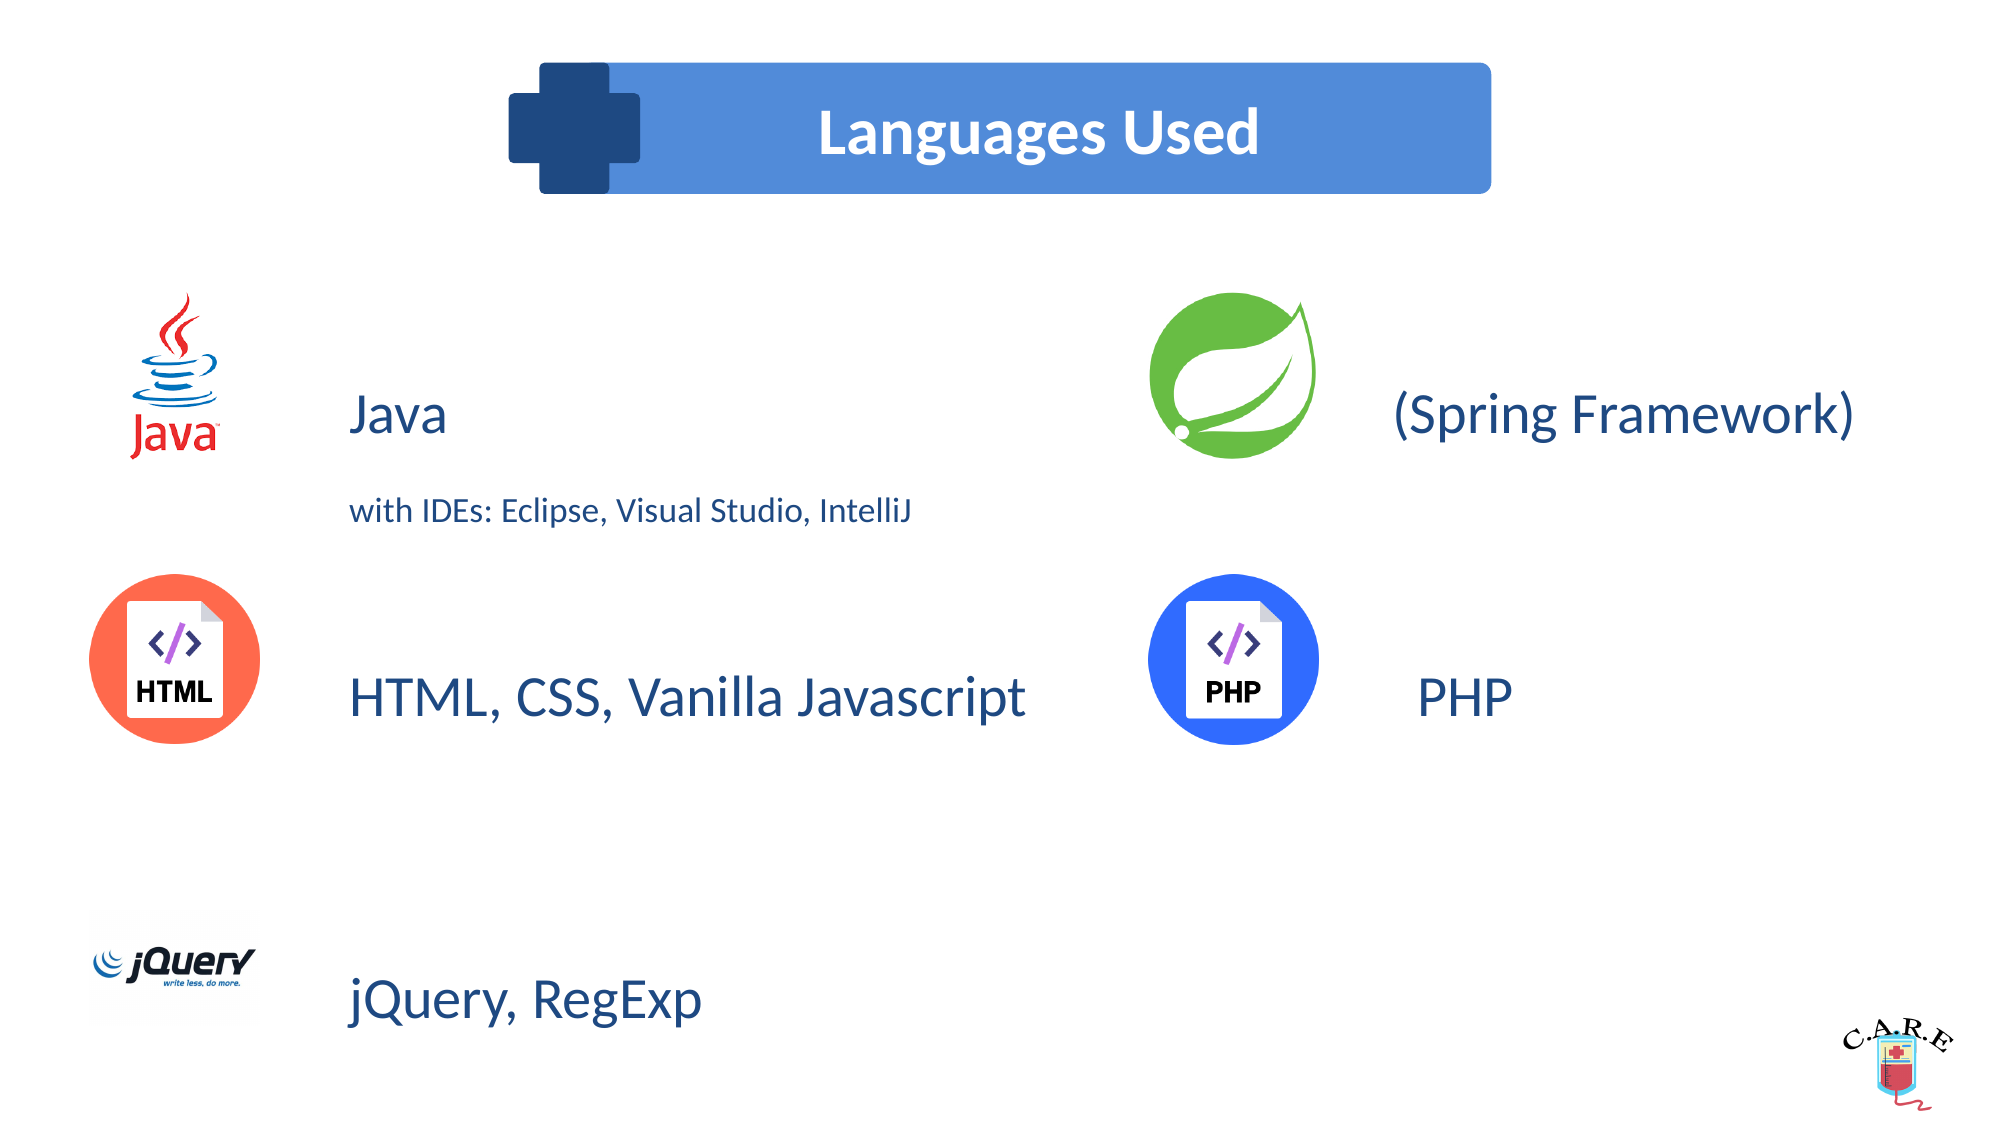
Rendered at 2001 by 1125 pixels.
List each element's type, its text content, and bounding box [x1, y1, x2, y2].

picture [1148, 574, 1319, 745]
text_box Java with IDEs: Eclipse, Visual Studio, IntelliJ [334, 324, 1182, 545]
text_box HTML, CSS, Vanilla Javascript [334, 608, 1113, 744]
text_box [508, 62, 1492, 194]
text_box PHP [1402, 608, 1974, 744]
picture [1797, 1015, 2000, 1125]
picture [89, 290, 260, 461]
text_box (Spring Framework) [1376, 324, 1949, 460]
text_box jQuery, RegExp [334, 910, 799, 1046]
text_box Languages Used [678, 80, 1403, 176]
picture [1148, 290, 1319, 461]
picture [89, 574, 260, 744]
picture [89, 910, 260, 1027]
